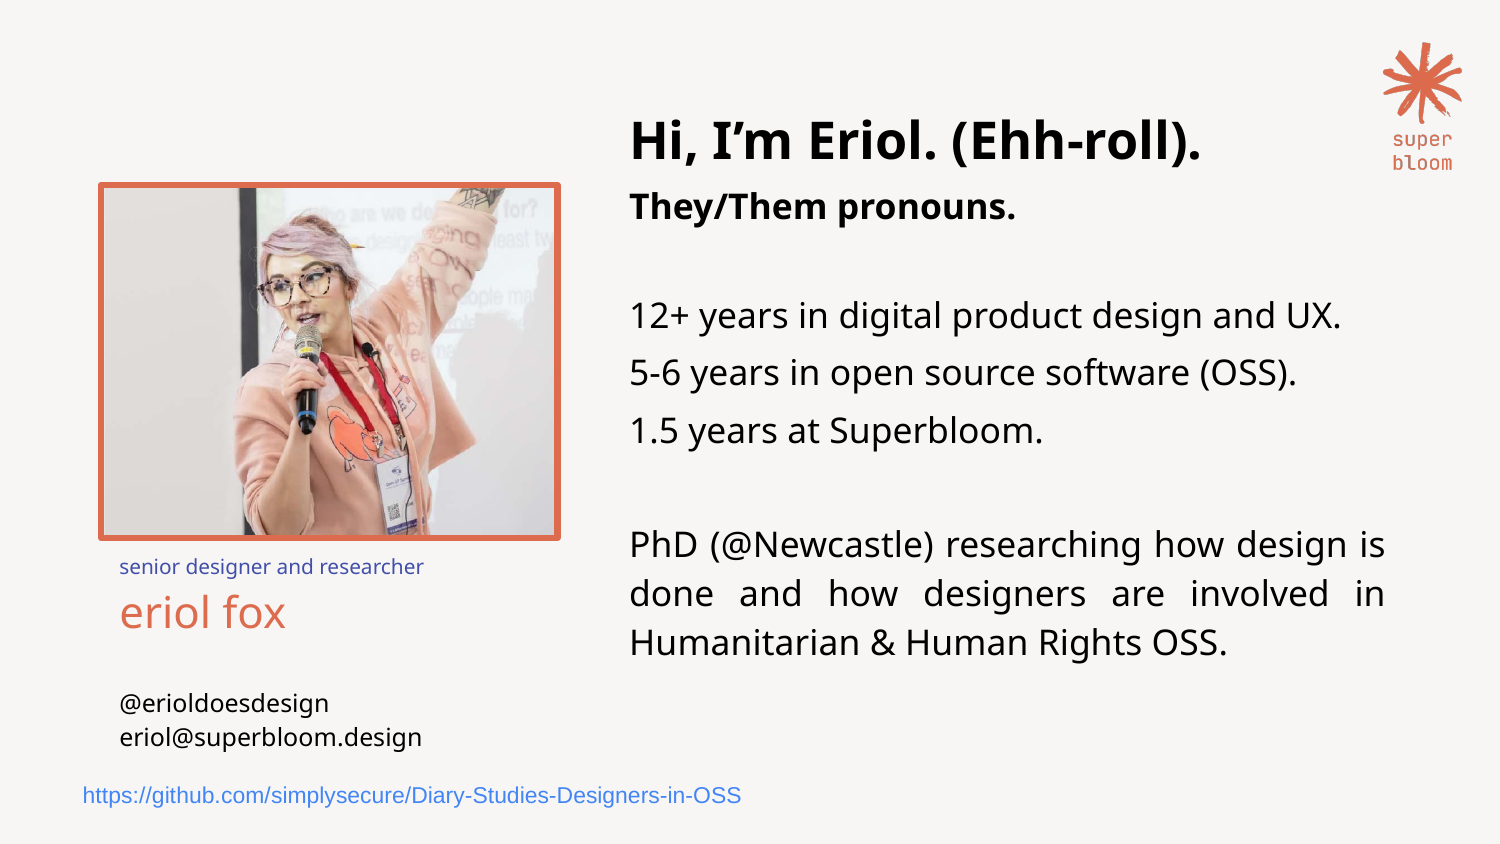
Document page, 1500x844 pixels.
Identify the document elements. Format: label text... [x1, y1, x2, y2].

text_box https://github.com/simplysecure/Diary-Studies-Designers-in-OSS [67, 765, 786, 824]
picture [104, 188, 555, 534]
text_box Hi, I’m Eriol. (Ehh-roll). They/Them pronouns. 12+ years in digital product design and UX. 5-6 years in open source software (OSS). 1.5 years at Superbloom. PhD (@Newcastle) researching how design is done and how designers are involved in Humanitarian & Human Rights OSS. [614, 83, 1402, 735]
text_box senior designer and researcher [104, 534, 555, 569]
text_box @erioldoesdesign eriol@superbloom.design [104, 667, 597, 765]
text_box eriol fox [104, 569, 609, 653]
picture [1383, 42, 1462, 170]
